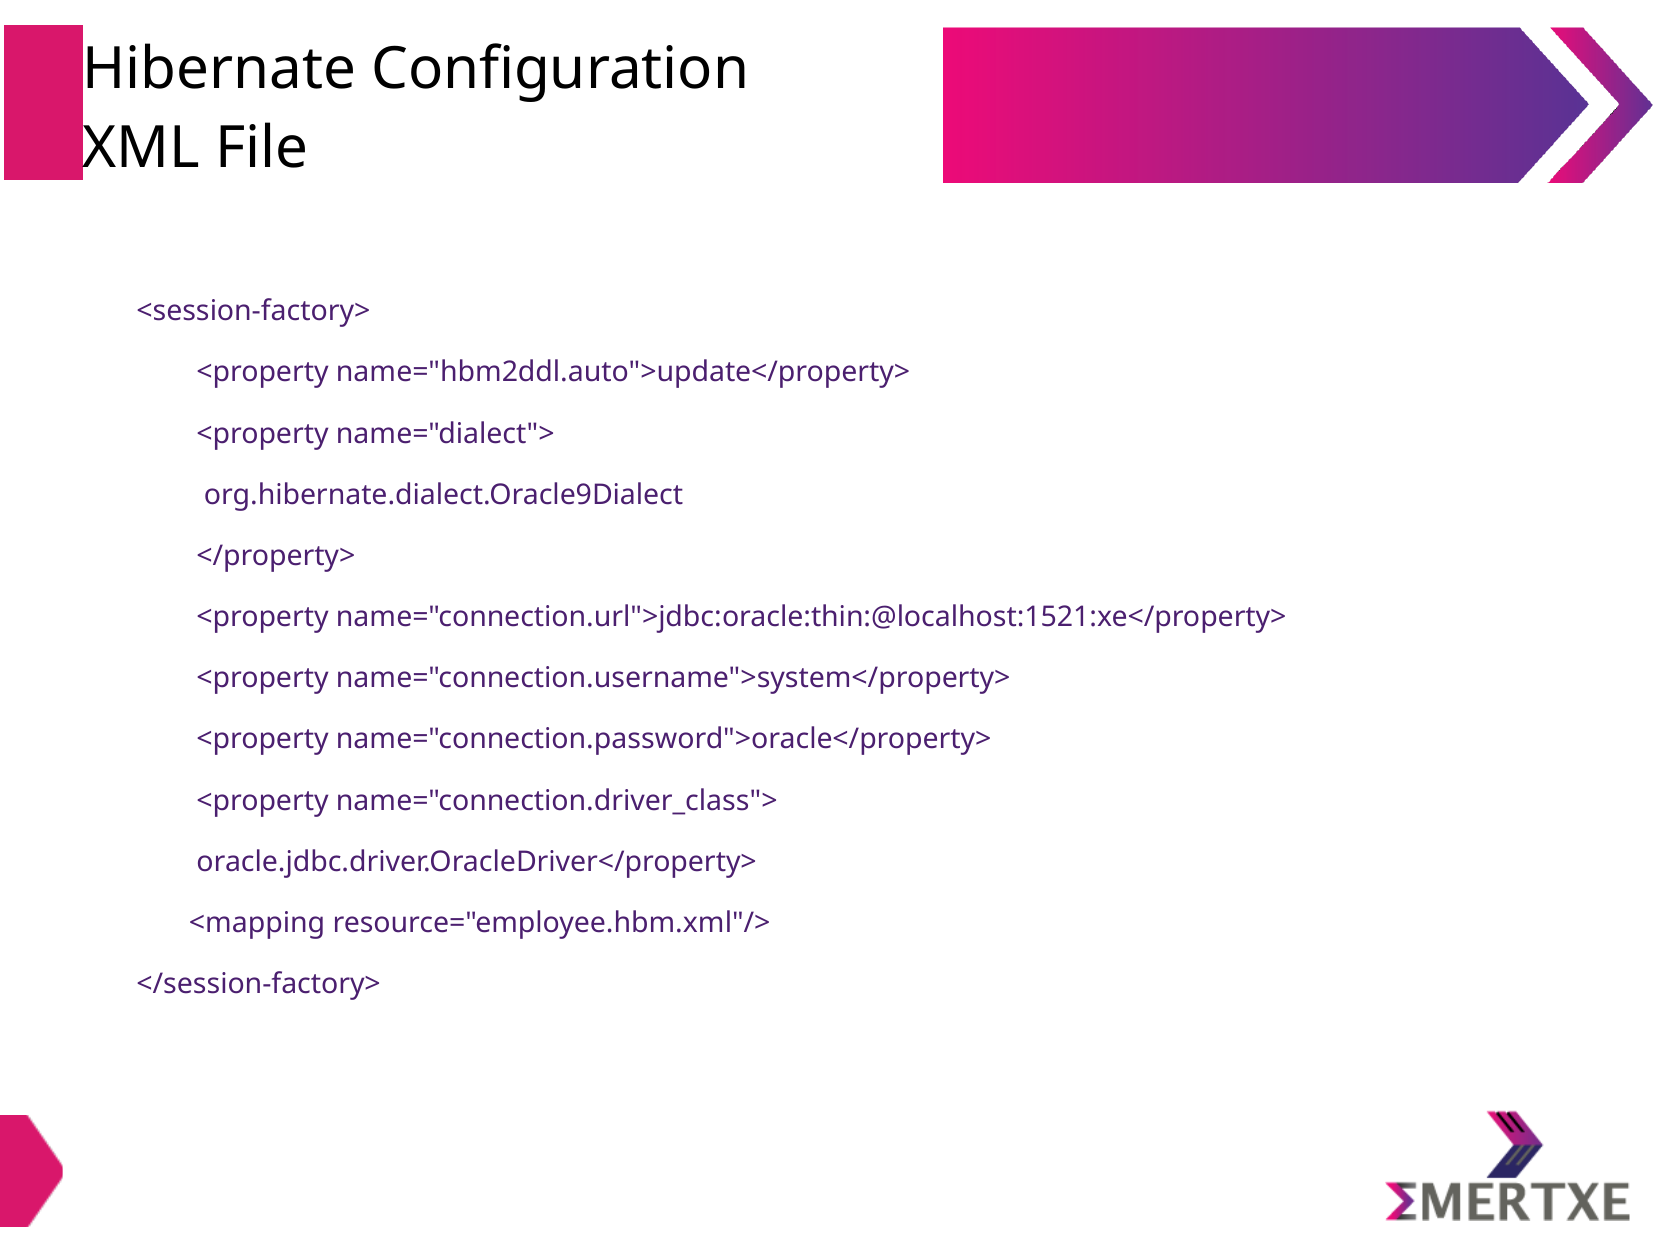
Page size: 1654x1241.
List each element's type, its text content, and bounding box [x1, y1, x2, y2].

picture [1385, 1107, 1631, 1221]
list <session-factory> <property name="hbm2ddl.auto">update</property> <property name="dialect"> org.hibernate.dialect.Oracle9Dialect </property> <property name="connection.url">jdbc:oracle:thin:@localhost:1521:xe</property> <property name="connection.username">system</property> <property name="connection.password">oracle</property> <property name="connection.driver_class"> oracle.jdbc.driver.OracleDriver</property> <mapping resource="employee.hbm.xml"/> </session-factory> [82, 290, 1571, 1010]
picture [1571, 27, 1653, 183]
title Hibernate Configuration XML File [82, 2, 1571, 210]
